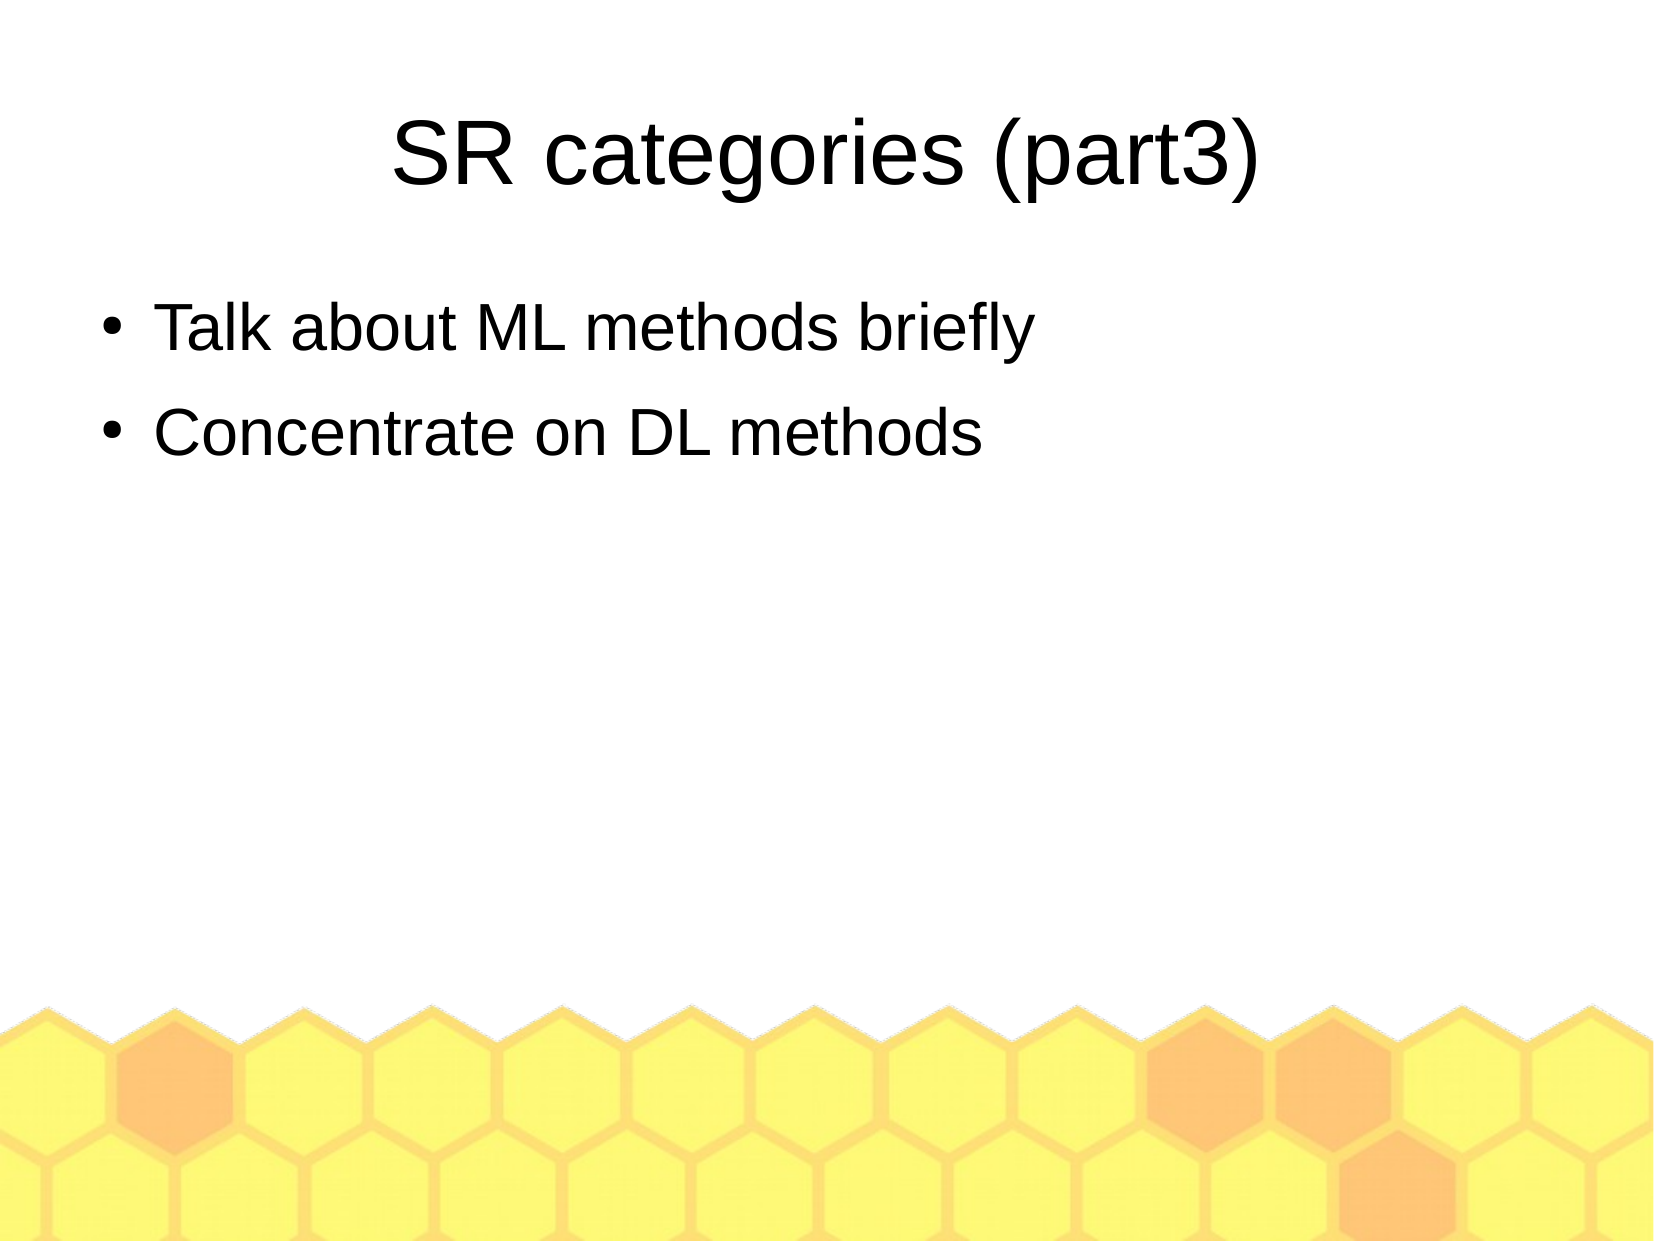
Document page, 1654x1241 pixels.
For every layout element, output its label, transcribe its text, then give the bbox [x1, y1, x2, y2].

picture [0, 1001, 1654, 1241]
list Talk about ML methods briefly Concentrate on DL methods [82, 290, 1571, 1010]
title SR categories (part3) [82, 49, 1571, 257]
